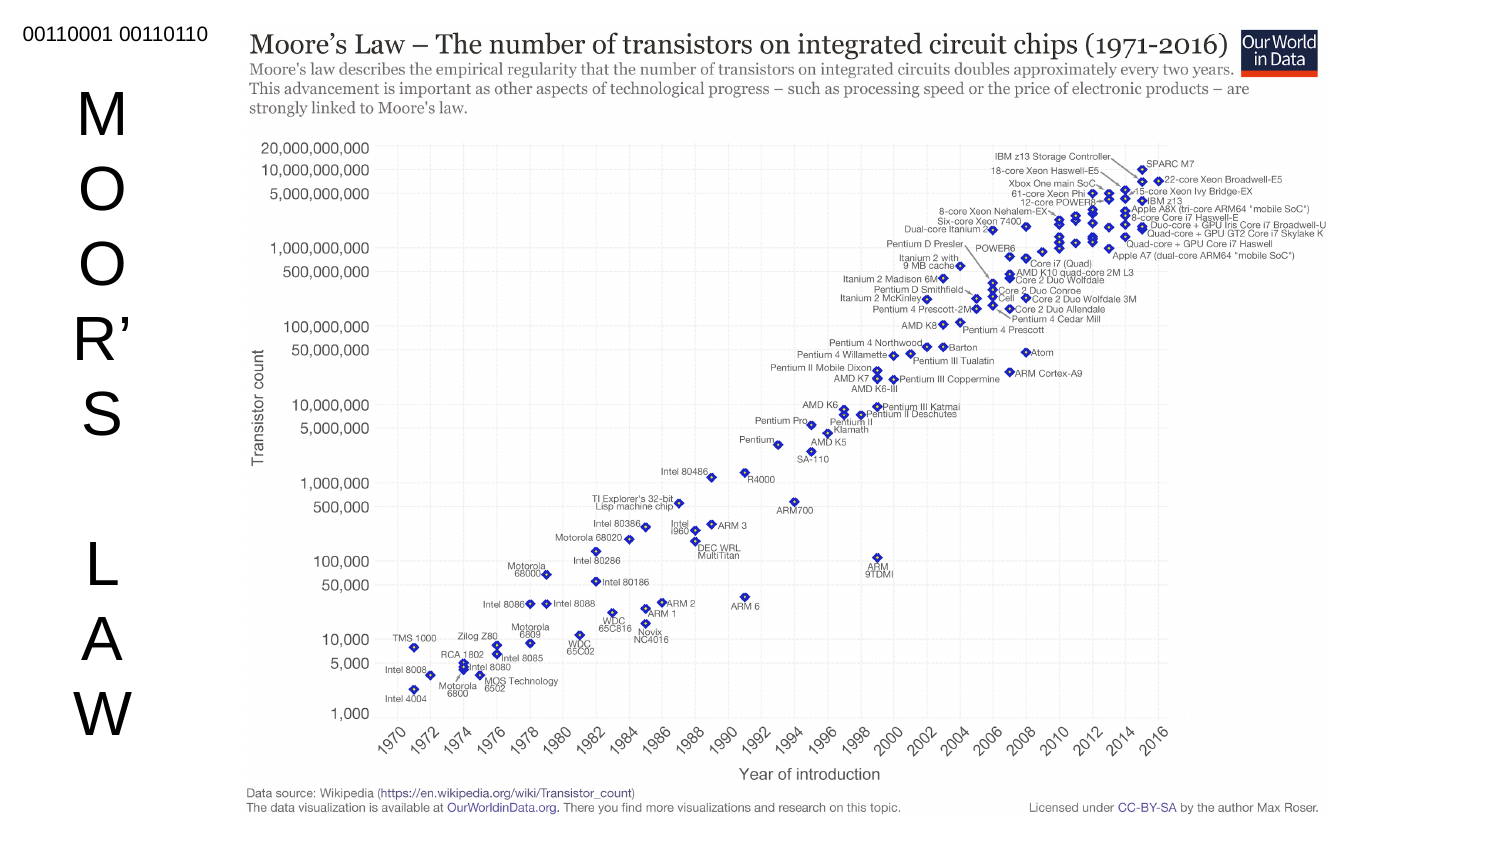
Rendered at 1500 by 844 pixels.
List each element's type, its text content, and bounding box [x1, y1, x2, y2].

picture [241, 24, 1329, 819]
text_box 00110001 00110110 [7, 5, 242, 55]
text_box M O O R’ S L A W [43, 55, 162, 778]
